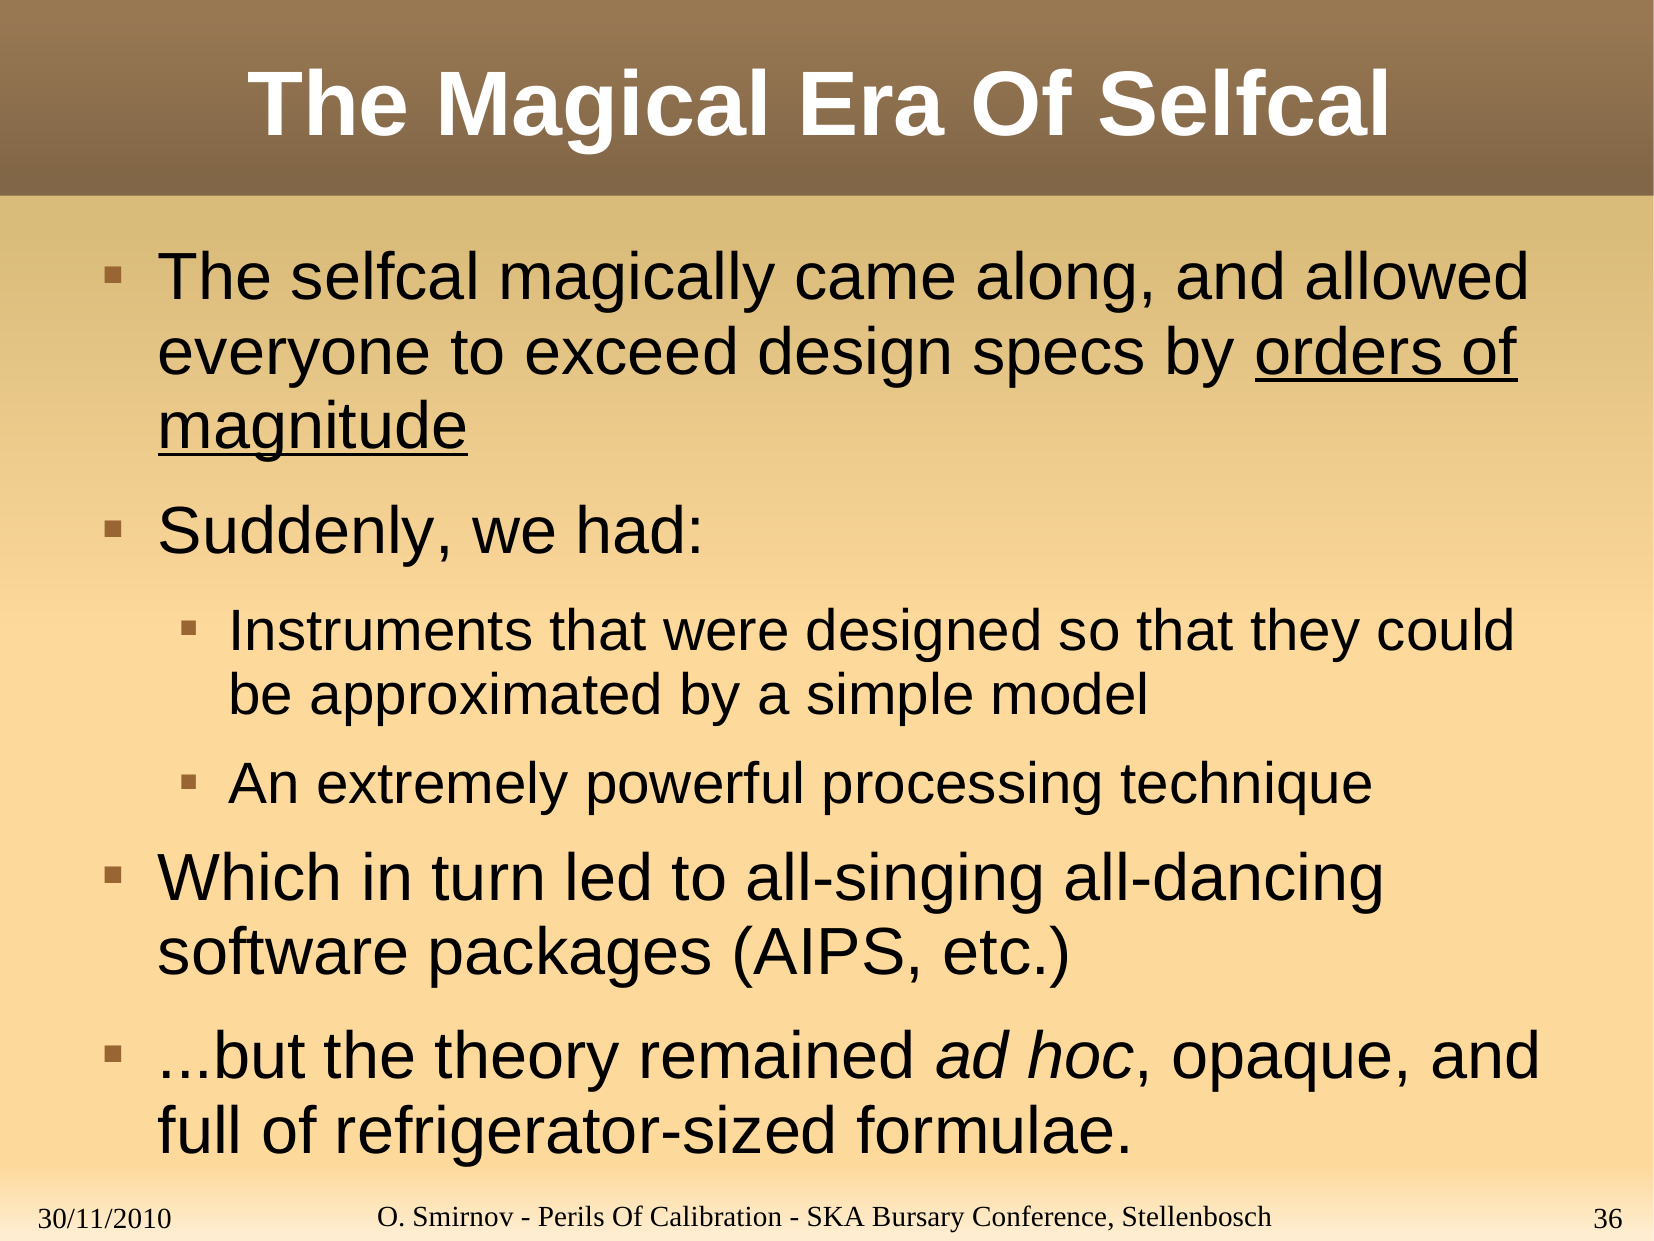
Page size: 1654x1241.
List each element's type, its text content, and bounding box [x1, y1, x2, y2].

picture [0, 0, 1654, 1241]
title The Magical Era Of Selfcal [76, 7, 1565, 200]
list The selfcal magically came along, and allowed everyone to exceed design specs by orders of magnitude Suddenly, we had: Instruments that were designed so that they could be approximated by a simple model An extremely powerful processing technique Which in turn led to all-singing all-dancing software packages (AIPS, etc.) ...but the theory remained ad hoc, opaque, and full of refrigerator-sized formulae. [86, 239, 1576, 1241]
